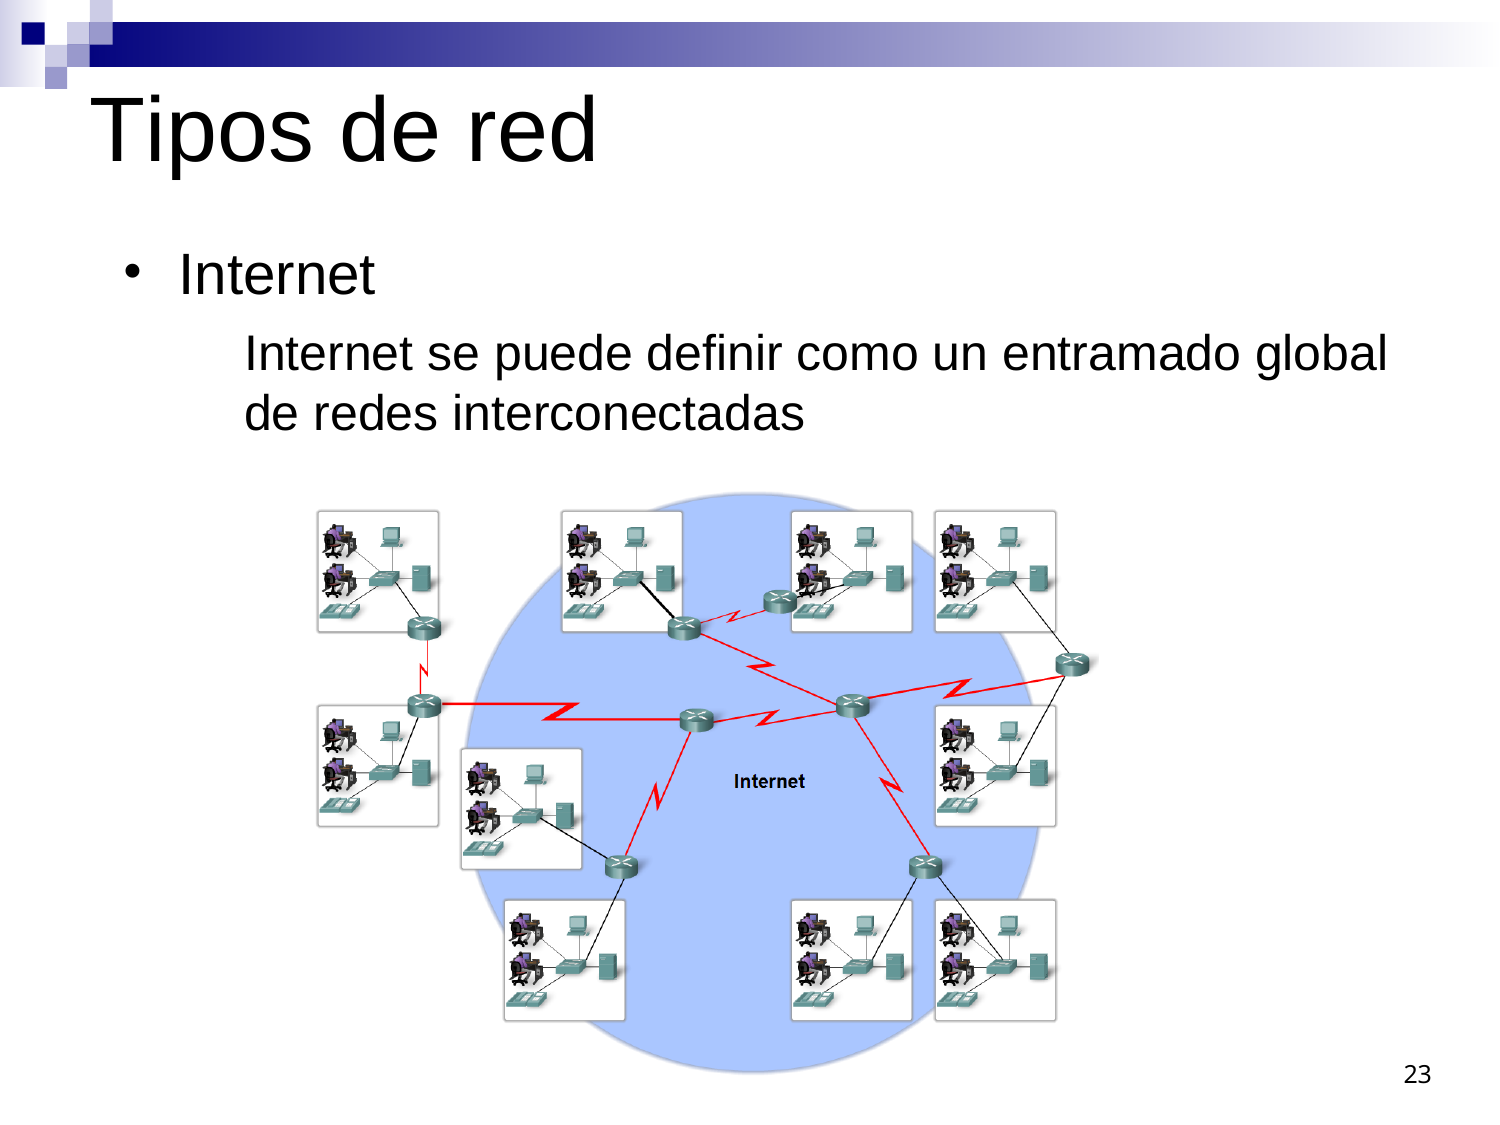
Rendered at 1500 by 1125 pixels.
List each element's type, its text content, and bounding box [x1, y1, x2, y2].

text_box Tipos de red [75, 7, 1425, 243]
picture [298, 480, 1099, 1078]
text_box <número> [1074, 1025, 1447, 1101]
text_box Internet Internet se puede definir como un entramado global de redes interconectadas [107, 228, 1411, 1062]
